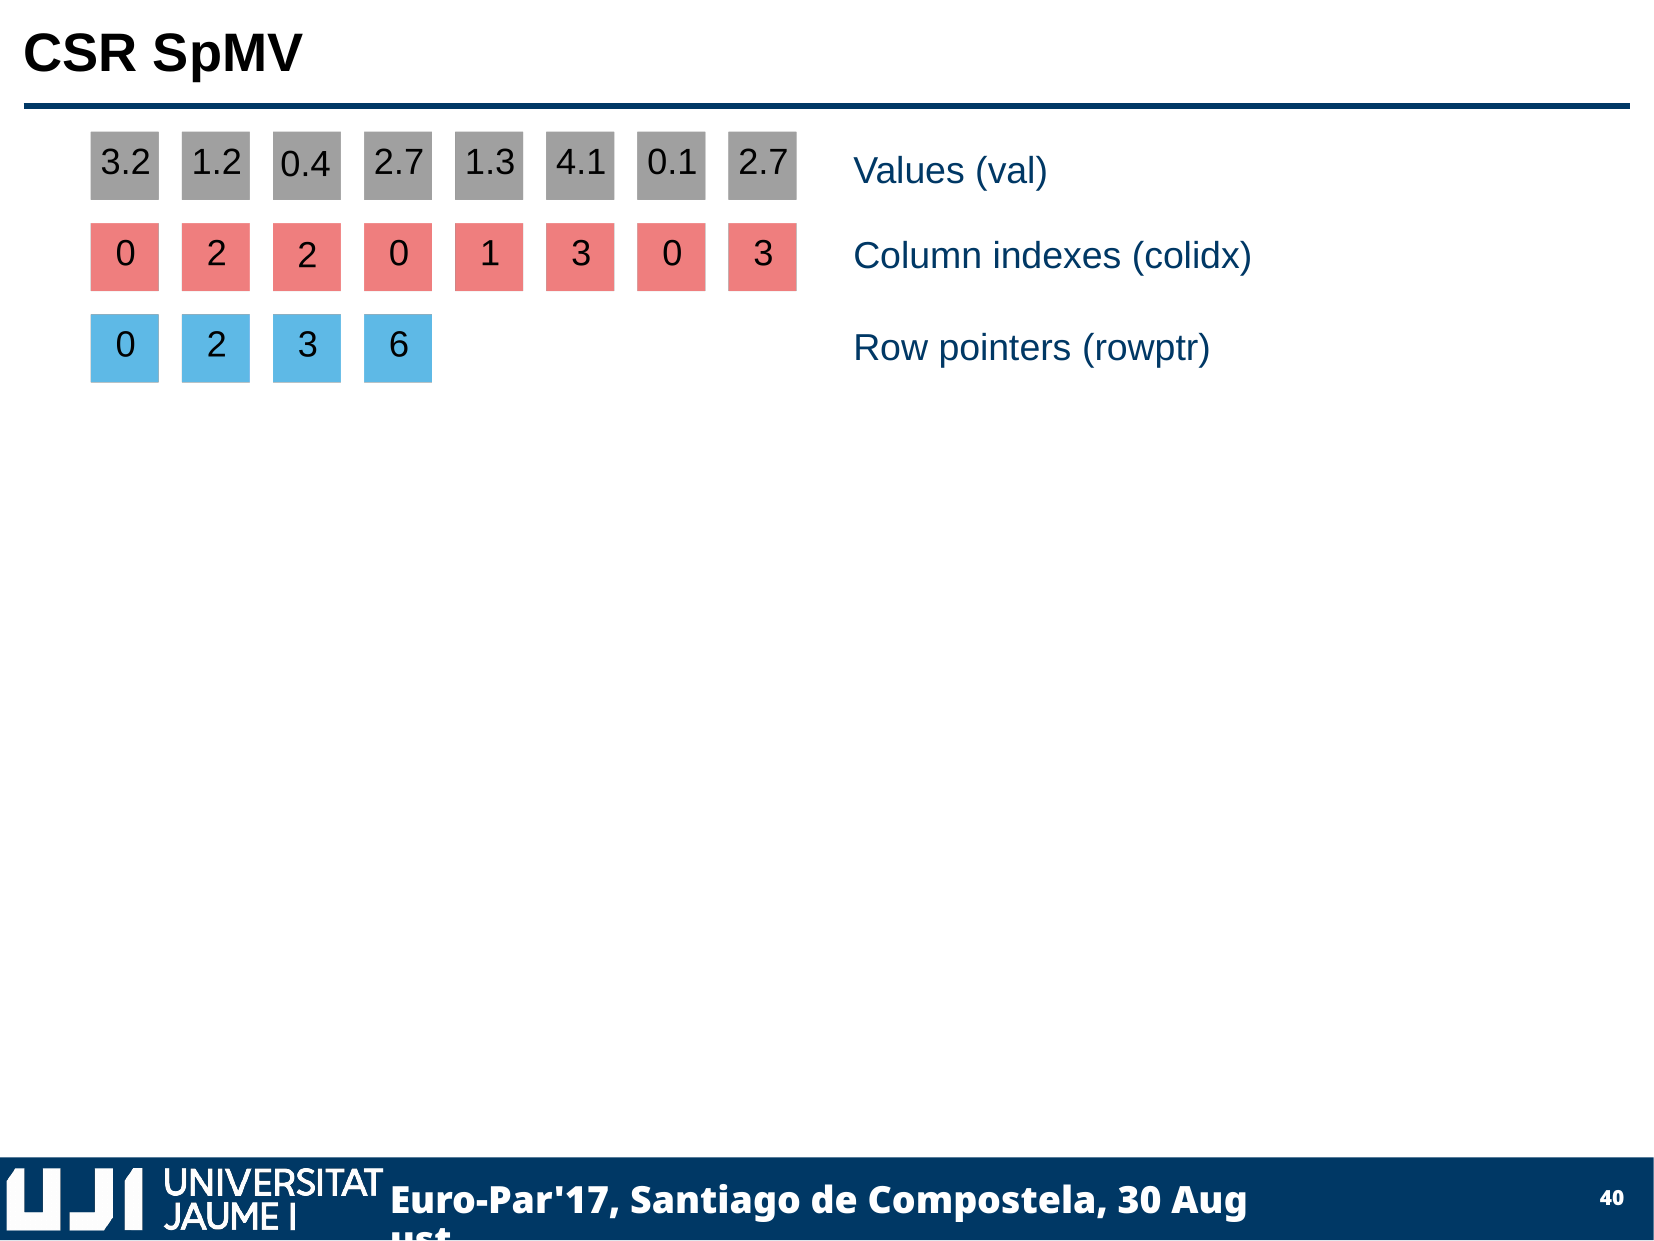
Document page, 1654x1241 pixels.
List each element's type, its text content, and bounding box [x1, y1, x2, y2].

text_box Values (val) [838, 141, 1063, 199]
text_box Column indexes (colidx) [838, 227, 1268, 284]
text_box Row pointers (rowptr) [838, 318, 1226, 376]
title CSR SpMV [23, 0, 1630, 107]
picture [83, 124, 804, 390]
picture [0, 1158, 390, 1241]
